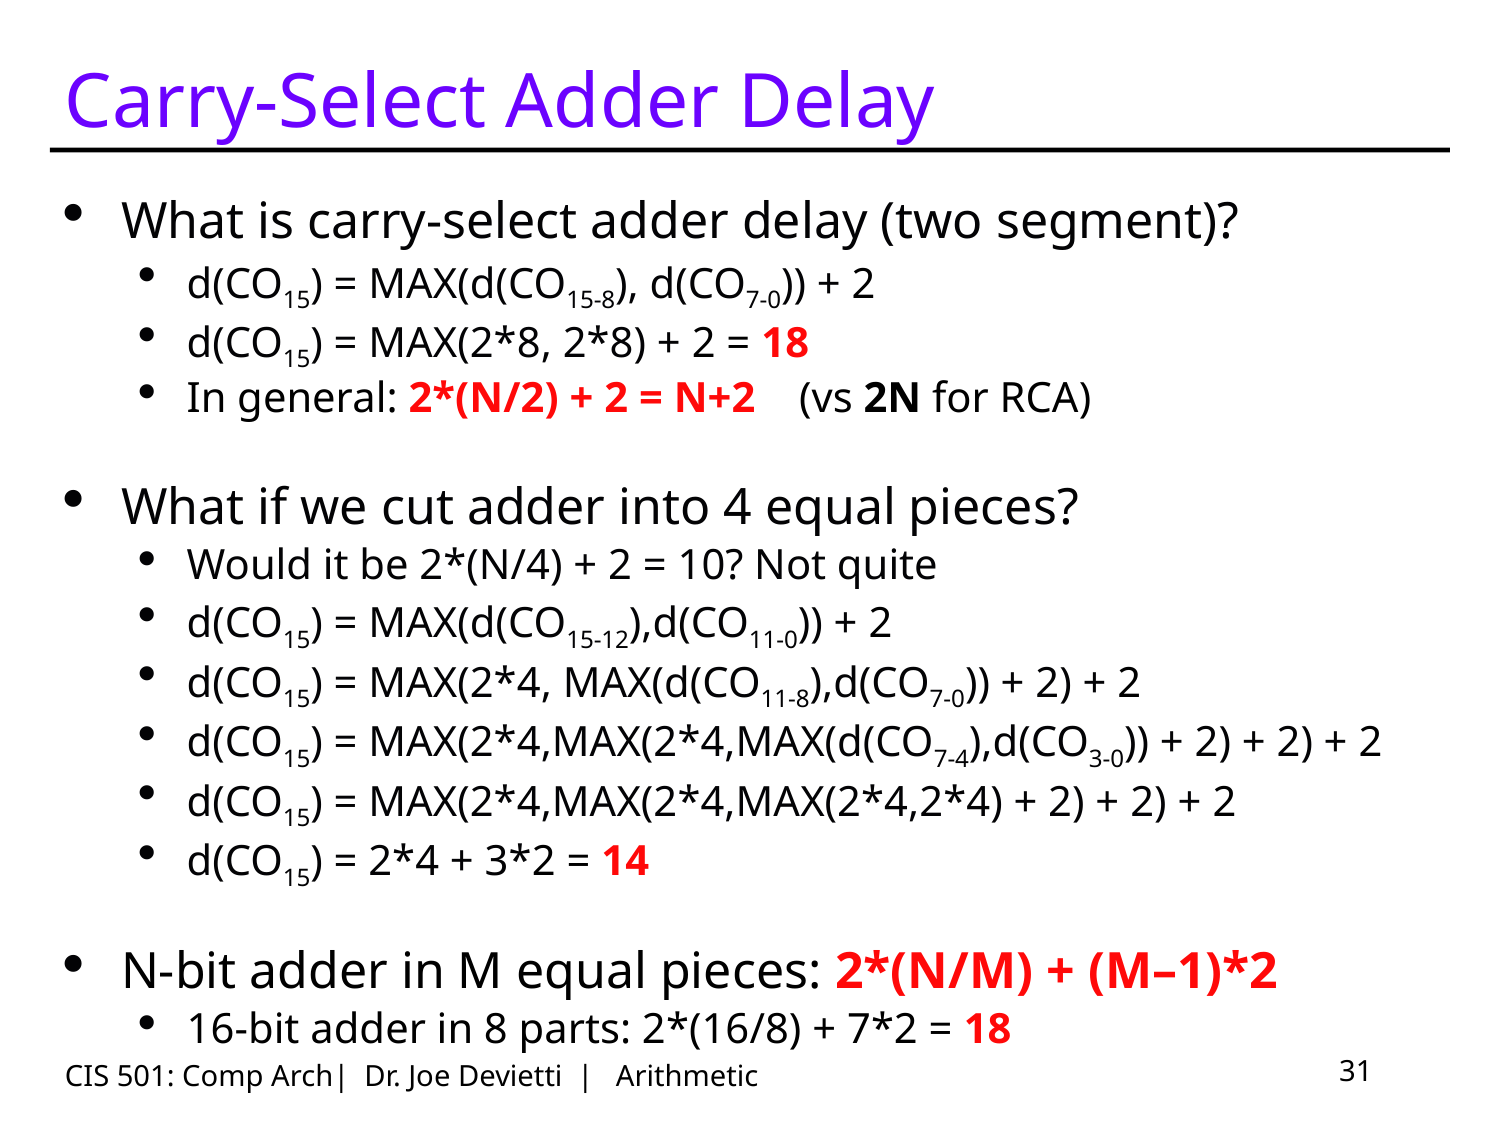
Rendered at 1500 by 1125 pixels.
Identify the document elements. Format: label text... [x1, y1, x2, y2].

text_box CIS 501: Comp Arch| Dr. Joe Devietti | Arithmetic [49, 1075, 988, 1100]
text_box <number> [1074, 1075, 1388, 1100]
text_box What is carry-select adder delay (two segment)? d(CO15) = MAX(d(CO15-8), d(CO7-0)) + 2 d(CO15) = MAX(2*8, 2*8) + 2 = 18 In general: 2*(N/2) + 2 = N+2 (vs 2N for RCA) What if we cut adder into 4 equal pieces? Would it be 2*(N/4) + 2 = 10? Not quite d(CO15) = MAX(d(CO15-12),d(CO11-0)) + 2 d(CO15) = MAX(2*4, MAX(d(CO11-8),d(CO7-0)) + 2) + 2 d(CO15) = MAX(2*4,MAX(2*4,MAX(d(CO7-4),d(CO3-0)) + 2) + 2) + 2 d(CO15) = MAX(2*4,MAX(2*4,MAX(2*4,2*4) + 2) + 2) + 2 d(CO15) = 2*4 + 3*2 = 14 N-bit adder in M equal pieces: 2*(N/M) + (M–1)*2 16-bit adder in 8 parts: 2*(16/8) + 7*2 = 18 [49, 187, 1500, 1075]
text_box Carry-Select Adder Delay [49, 37, 1363, 150]
